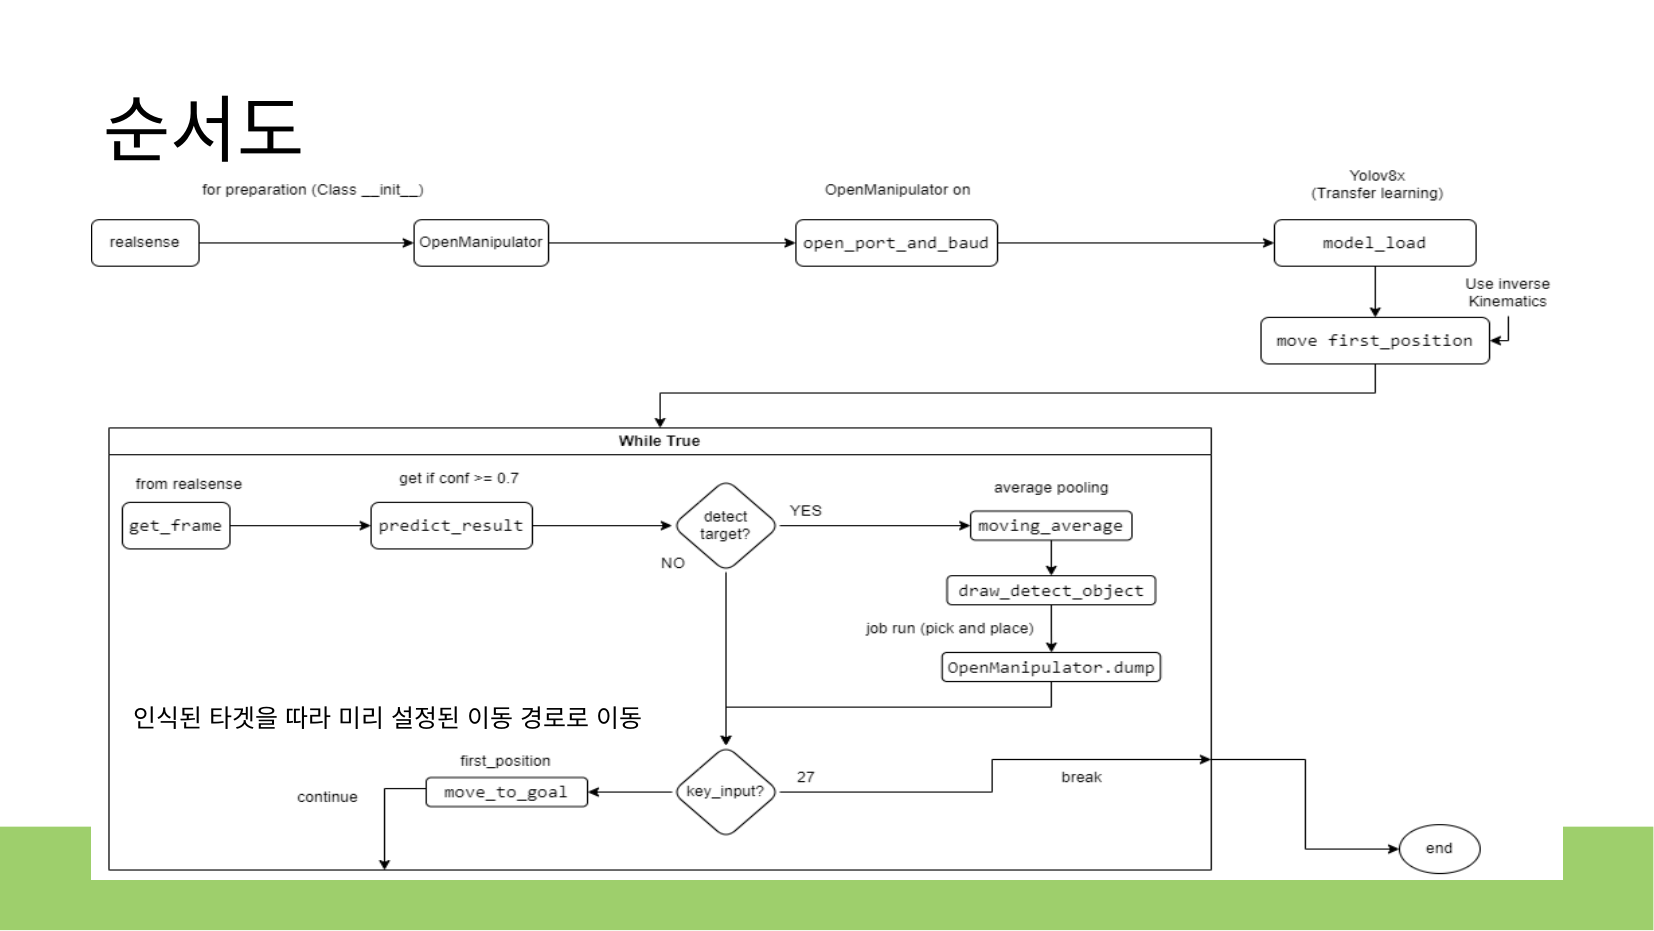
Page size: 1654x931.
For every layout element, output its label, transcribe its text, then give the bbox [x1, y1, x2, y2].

text_box 순서도 [88, 42, 383, 187]
text_box 인식된 타겟을 따라 미리 설정된 이동 경로로 이동 [118, 687, 712, 748]
picture [91, 161, 1563, 880]
